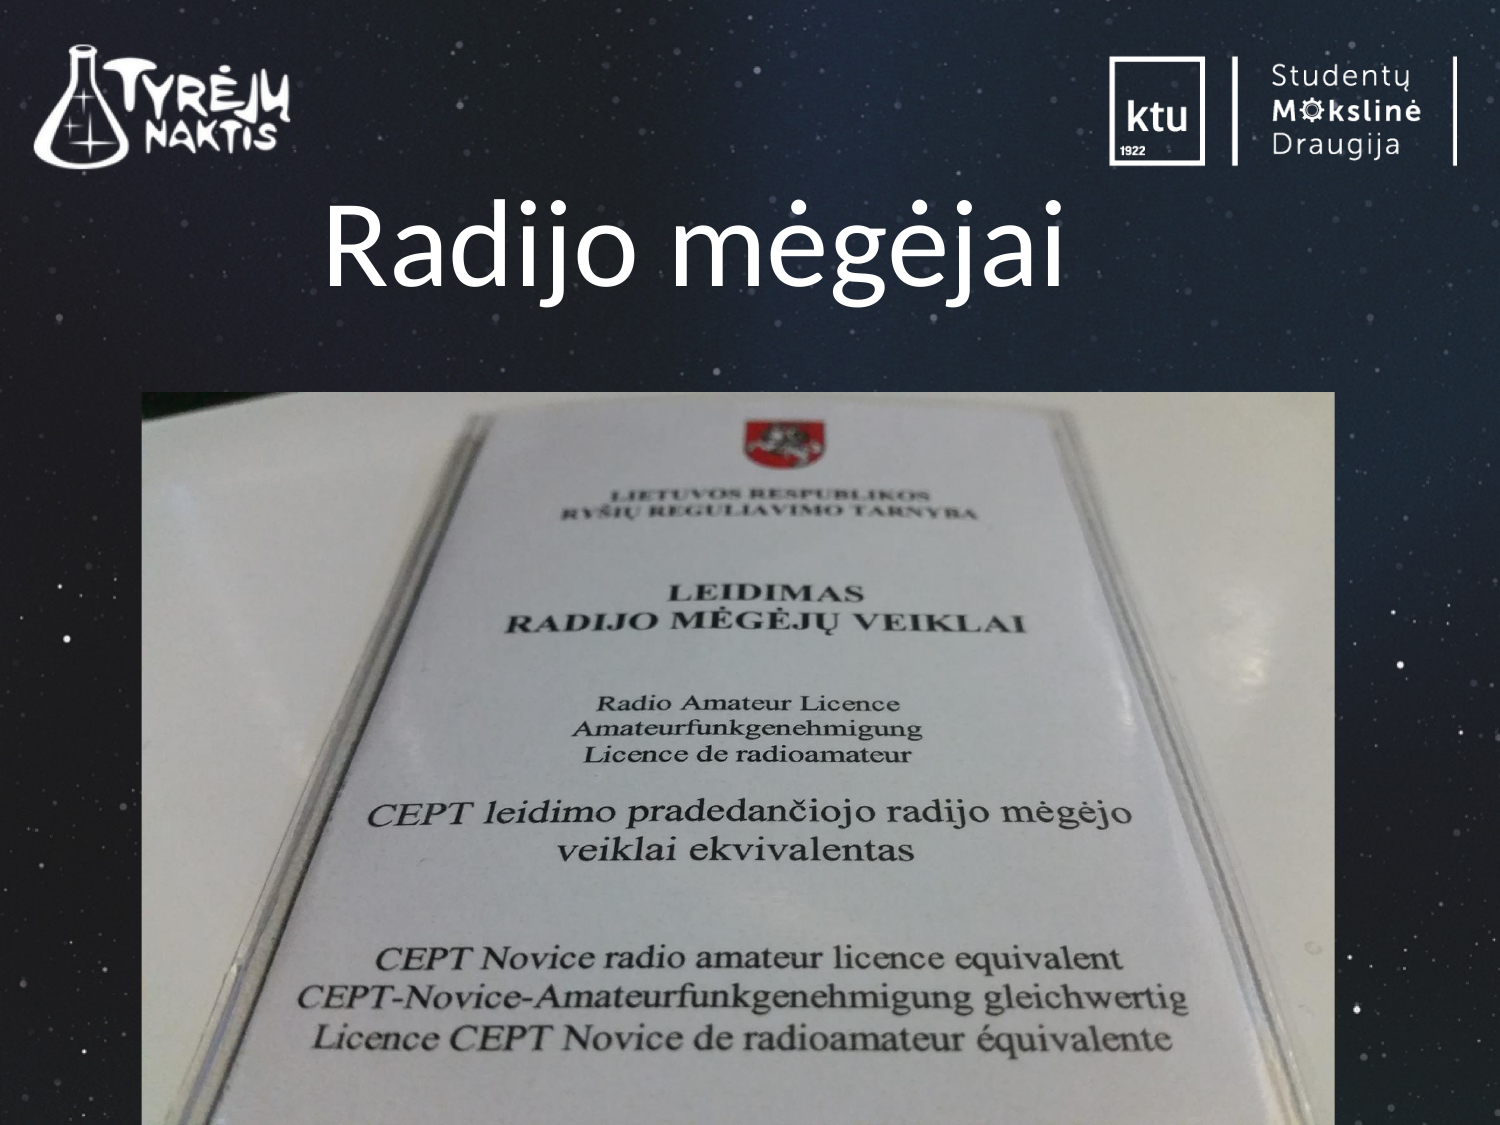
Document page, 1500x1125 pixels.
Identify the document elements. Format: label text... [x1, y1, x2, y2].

list [75, 262, 1426, 1005]
picture [0, 0, 1500, 1125]
text_box Radijo mėgėjai [306, 153, 1085, 319]
